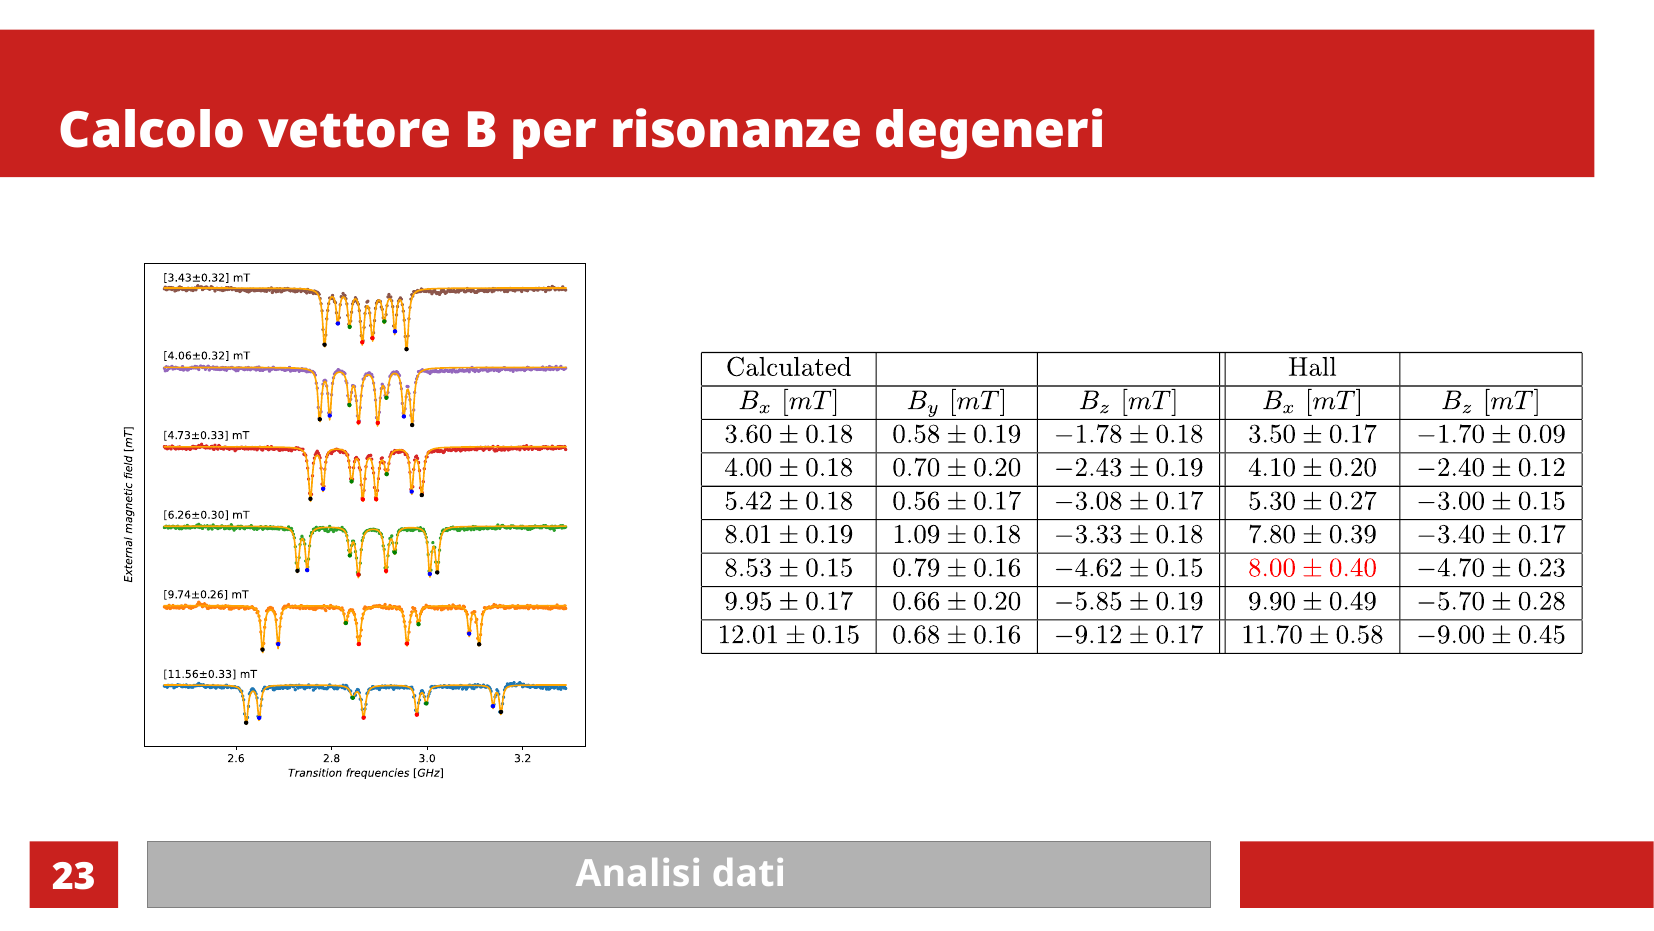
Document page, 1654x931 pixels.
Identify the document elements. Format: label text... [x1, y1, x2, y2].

text_box [700, 351, 1583, 654]
text_box Analisi dati [155, 838, 1206, 905]
picture [0, 188, 602, 816]
title Calcolo vettore B per risonanze degeneri [59, 44, 1595, 163]
